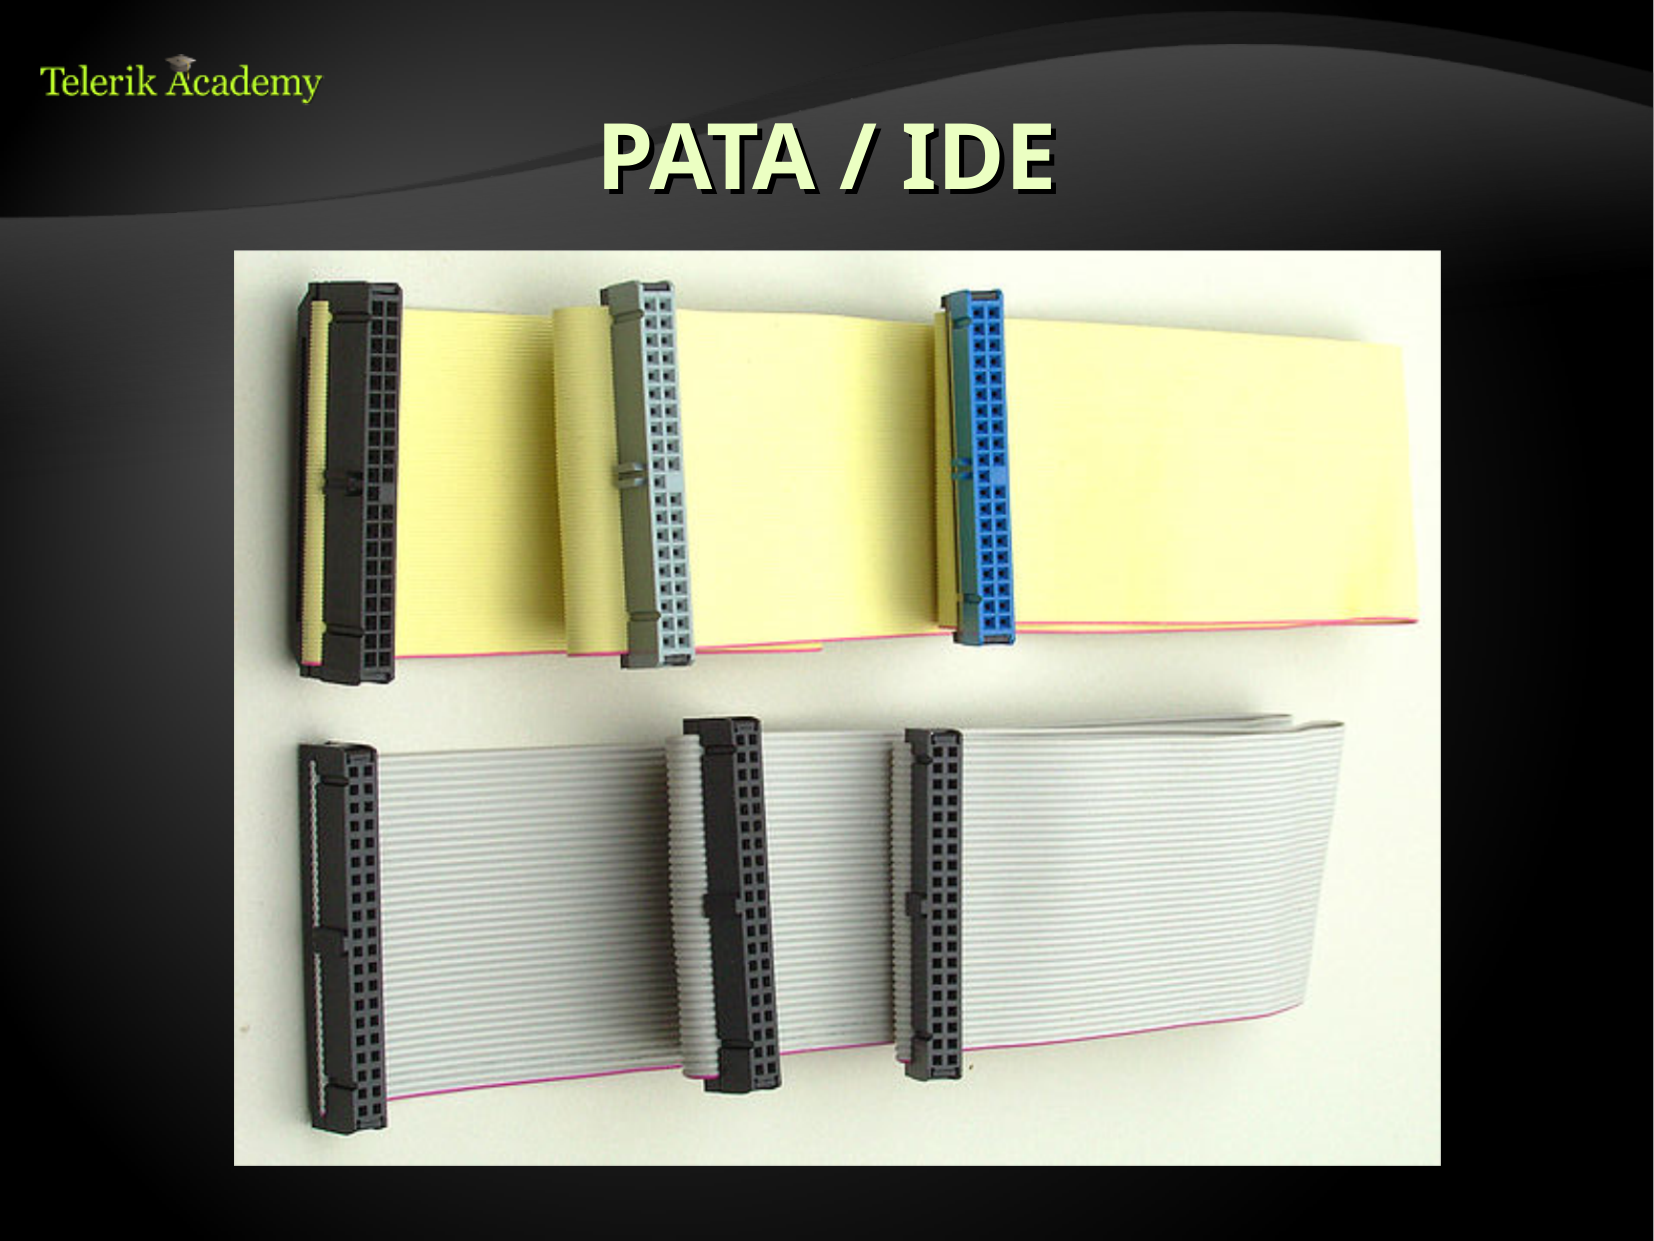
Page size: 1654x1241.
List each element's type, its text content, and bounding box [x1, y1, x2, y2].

picture [0, 0, 1654, 1241]
title PATA / IDE [82, 97, 1571, 208]
